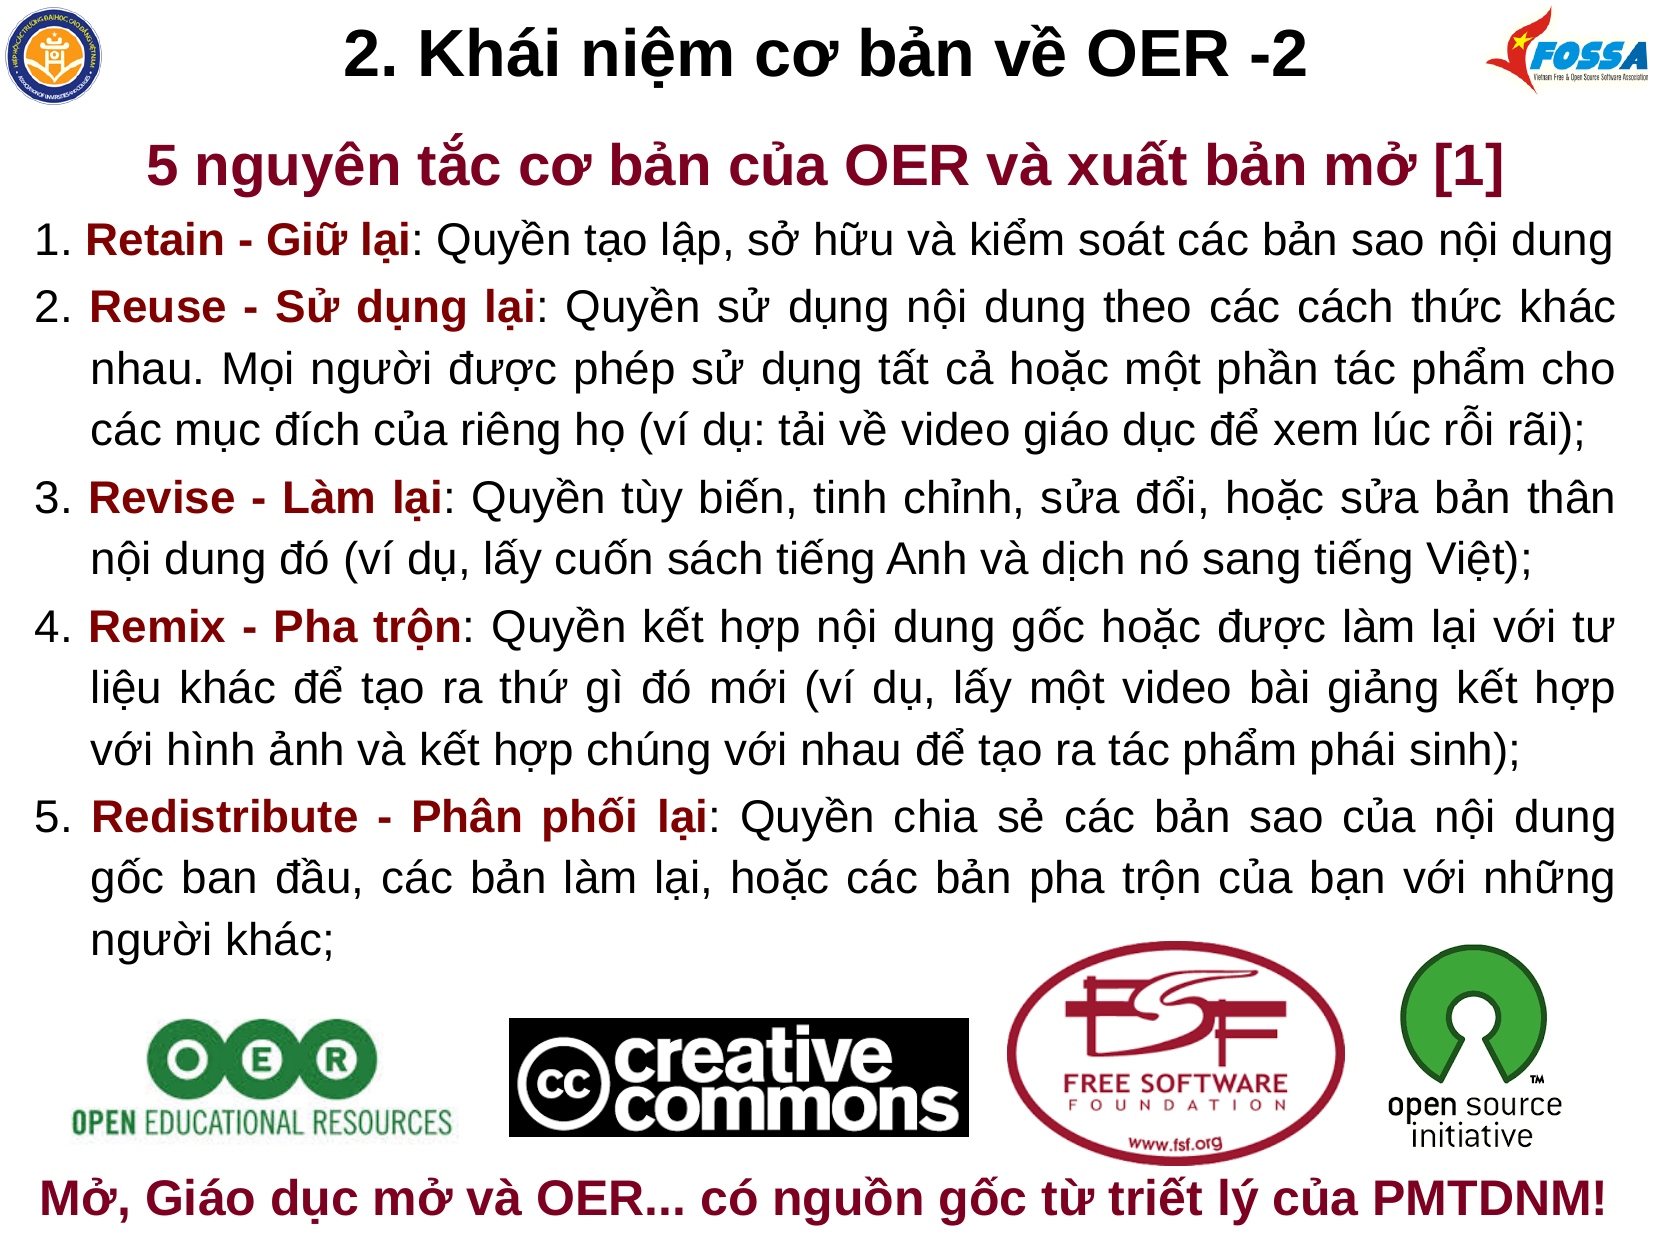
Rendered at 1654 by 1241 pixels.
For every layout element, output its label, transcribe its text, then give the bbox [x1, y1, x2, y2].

picture [1485, 5, 1648, 95]
text_box Mở, Giáo dục mở và OER... có nguồn gốc từ triết lý của PMTDNM! [0, 1162, 1651, 1234]
text_box 5 nguyên tắc cơ bản của OER và xuất bản mở [1] 1. Retain - Giữ lại: Quyền tạo lập, sở hữu và kiểm soát các bản sao nội dung 2. Reuse - Sử dụng lại: Quyền sử dụng nội dung theo các cách thức khác nhau. Mọi người được phép sử dụng tất cả hoặc một phần tác phẩm cho các mục đích của riêng họ (ví dụ: tải về video giáo dục để xem lúc rỗi rãi); 3. Revise - Làm lại: Quyền tùy biến, tinh chỉnh, sửa đổi, hoặc sửa bản thân nội dung đó (ví dụ, lấy cuốn sách tiếng Anh và dịch nó sang tiếng Việt); 4. Remix - Pha trộn: Quyền kết hợp nội dung gốc hoặc được làm lại với tư liệu khác để tạo ra thứ gì đó mới (ví dụ, lấy một video bài giảng kết hợp với hình ảnh và kết hợp chúng với nhau để tạo ra tác phẩm phái sinh); 5. Redistribute - Phân phối lại: Quyền chia sẻ các bản sao của nội dung gốc ban đầu, các bản làm lại, hoặc các bản pha trộn của bạn với những người khác; [19, 112, 1633, 1022]
picture [509, 1018, 969, 1137]
picture [1371, 1022, 1578, 1162]
picture [58, 1022, 468, 1162]
title 2. Khái niệm cơ bản về OER -2 [107, 15, 1485, 91]
picture [1, 5, 107, 107]
picture [1007, 1022, 1345, 1162]
